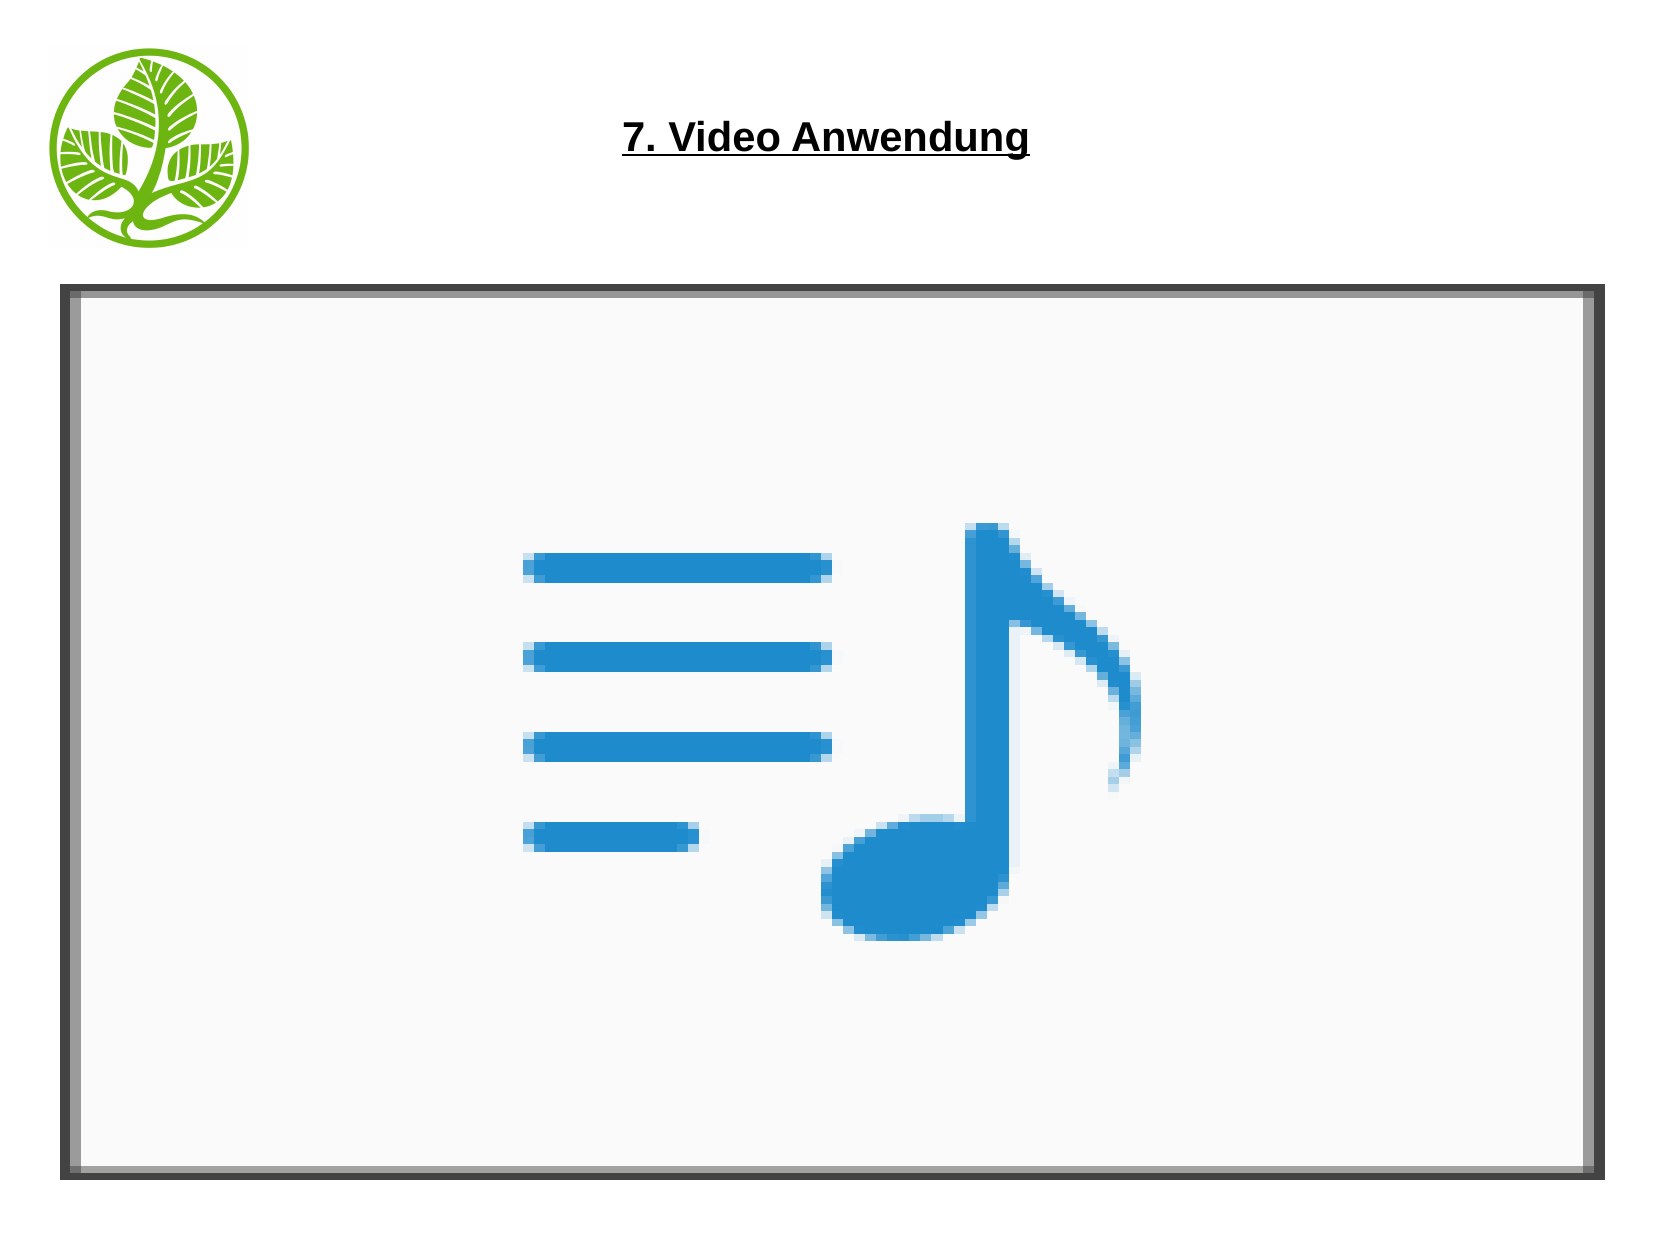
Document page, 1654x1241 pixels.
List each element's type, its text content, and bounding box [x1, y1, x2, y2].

text_box [59, 283, 1607, 1182]
picture [48, 47, 249, 249]
text_box 7. Video Anwendung [607, 106, 1047, 169]
